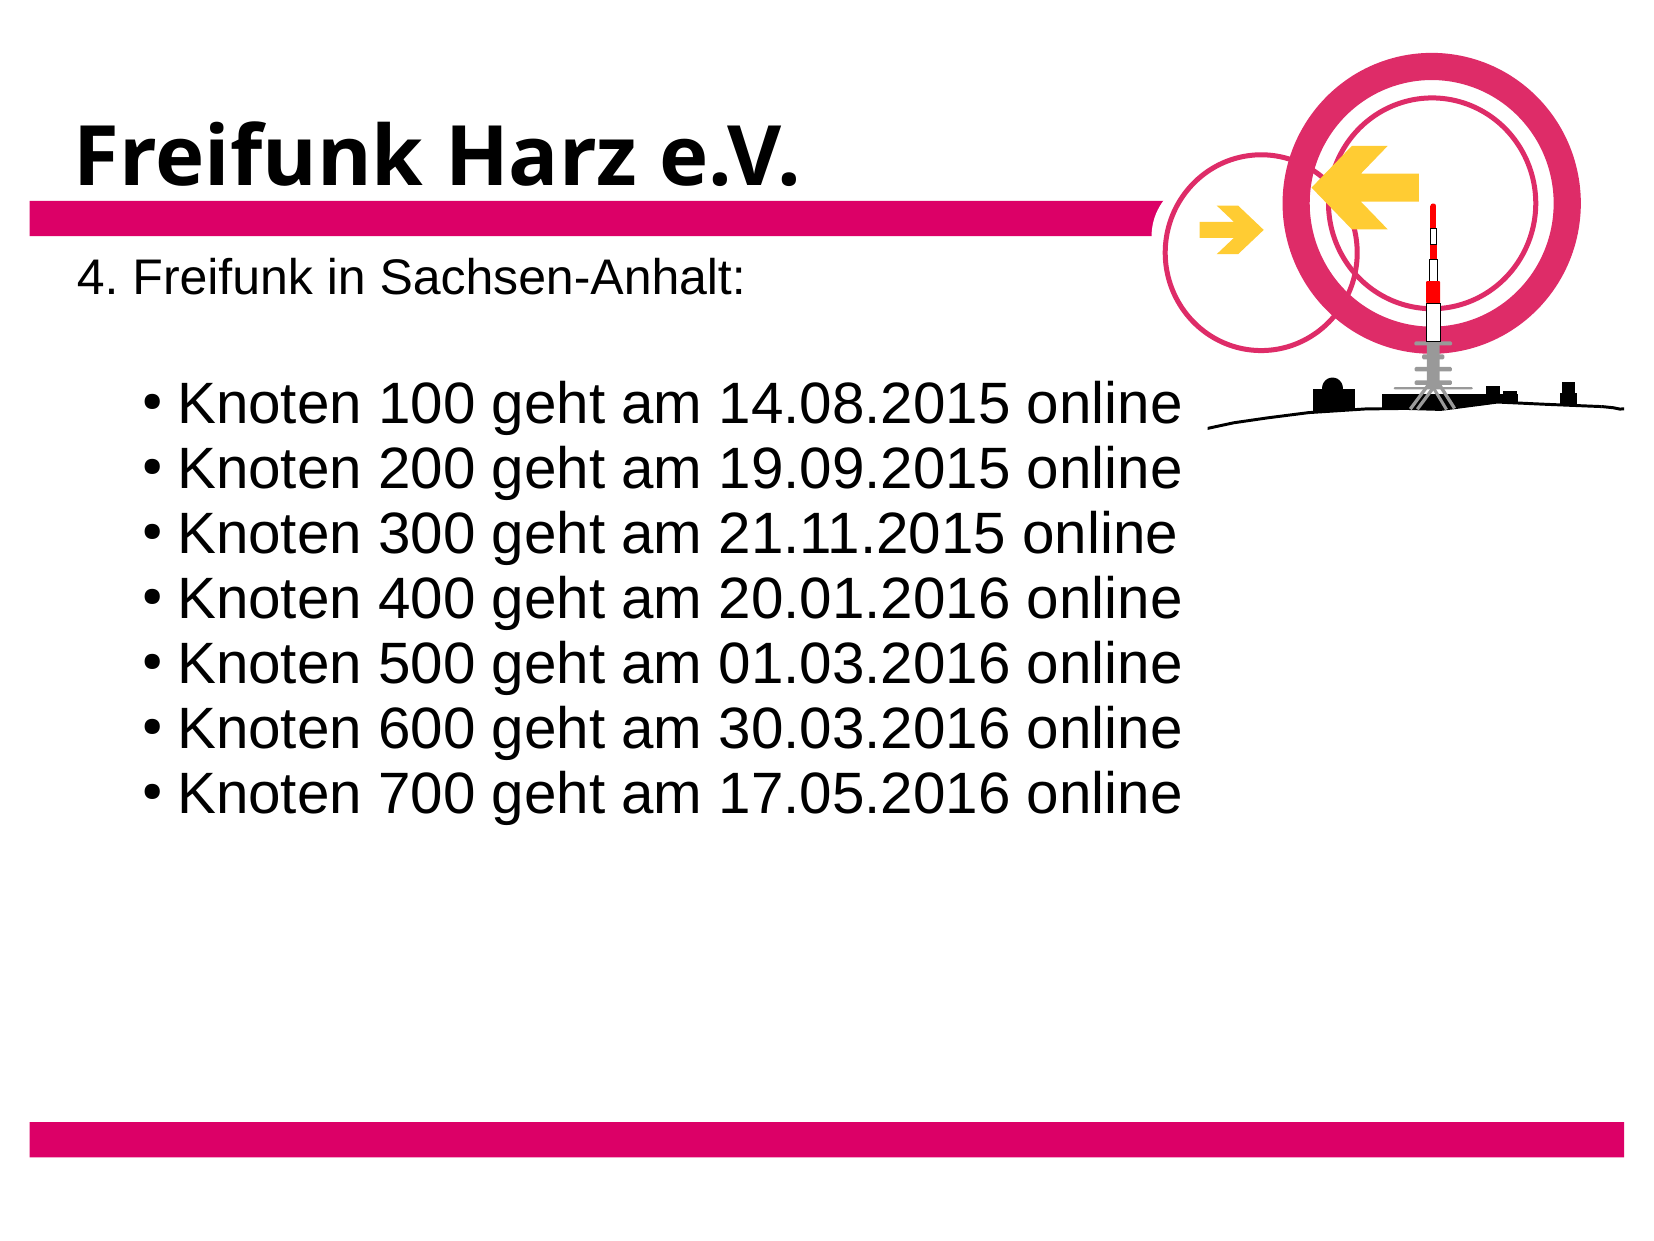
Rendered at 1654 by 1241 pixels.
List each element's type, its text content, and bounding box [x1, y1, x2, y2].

text_box Knoten 100 geht am 14.08.2015 online Knoten 200 geht am 19.09.2015 online Knoten 300 geht am 21.11.2015 online Knoten 400 geht am 20.01.2016 online Knoten 500 geht am 01.03.2016 online Knoten 600 geht am 30.03.2016 online Knoten 700 geht am 17.05.2016 online [56, 363, 1208, 1093]
subtitle 4. Freifunk in Sachsen-Anhalt: [76, 218, 798, 337]
